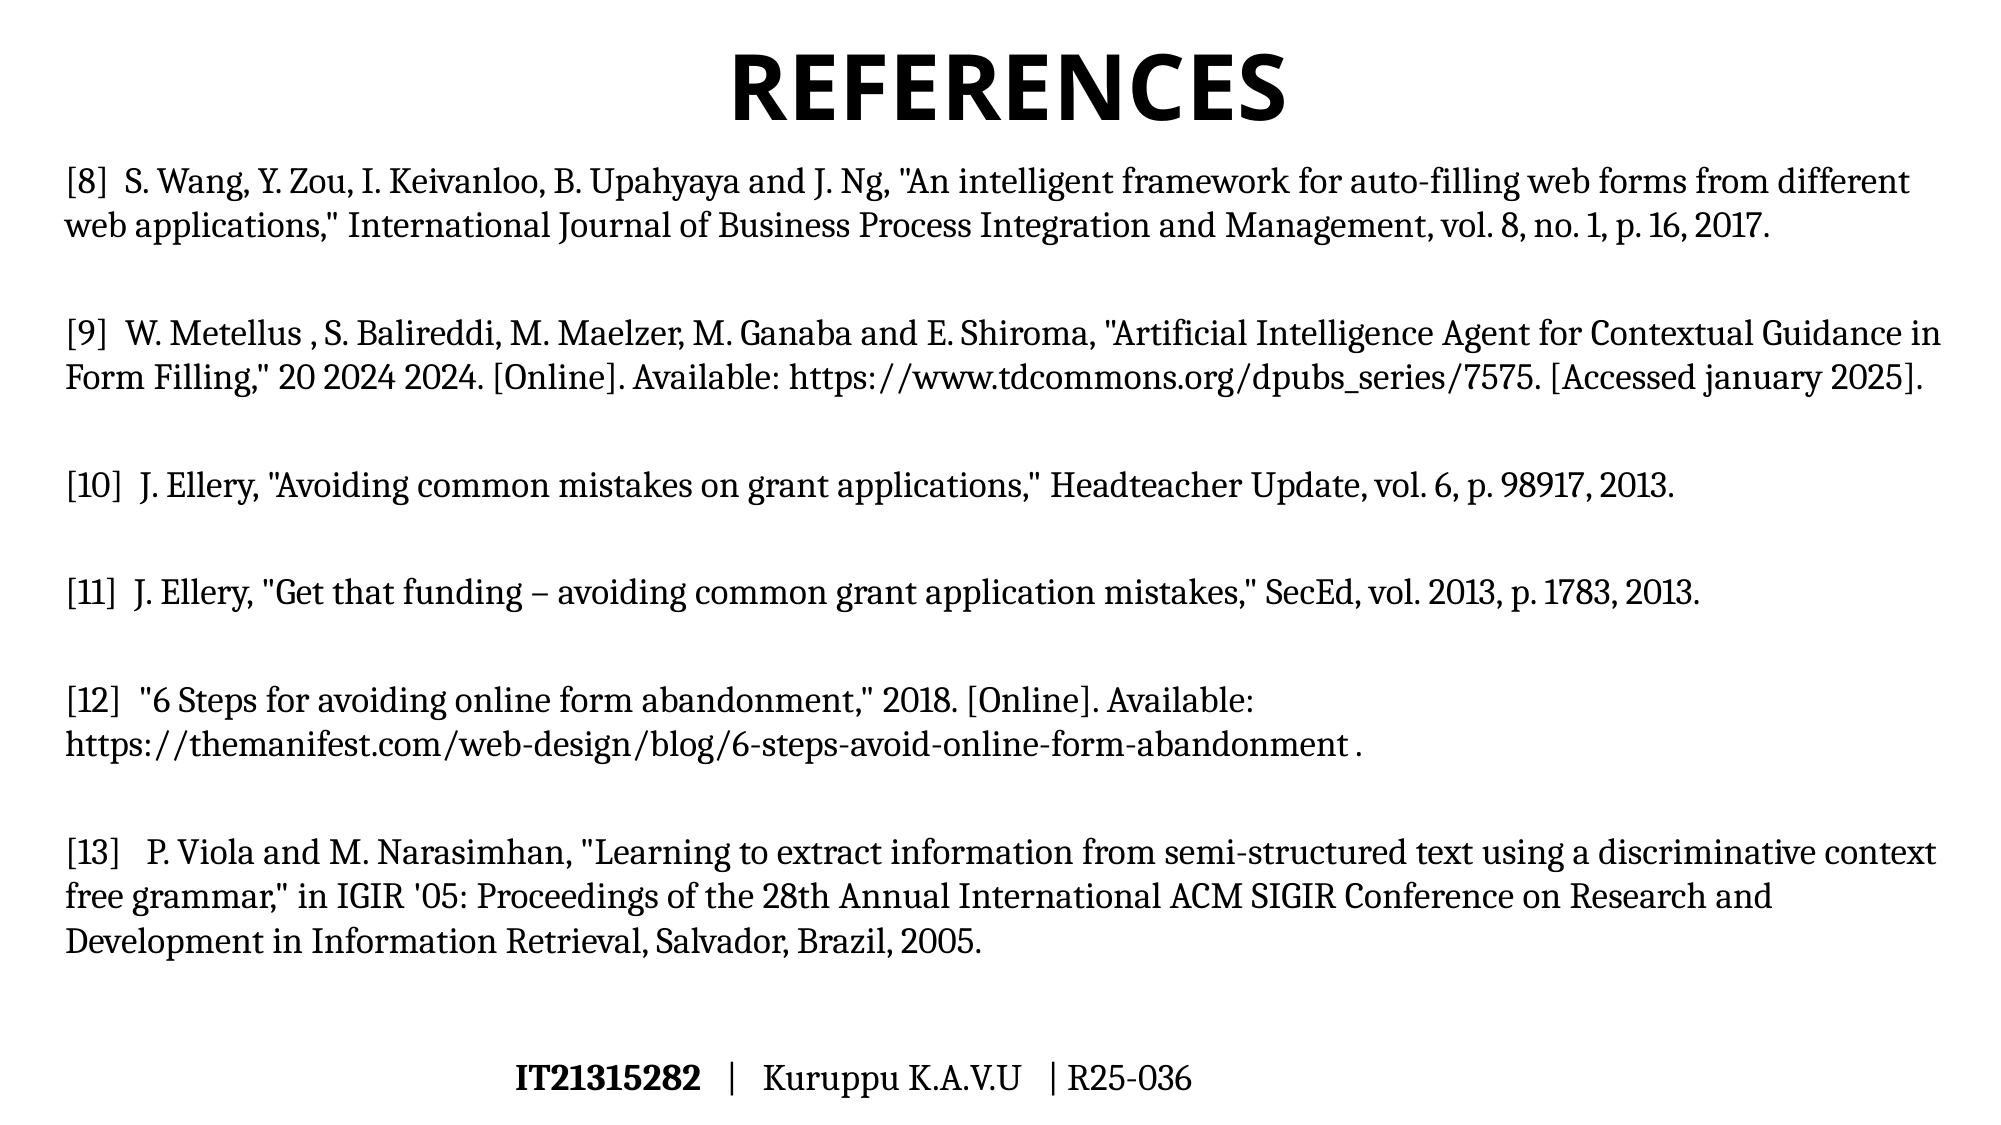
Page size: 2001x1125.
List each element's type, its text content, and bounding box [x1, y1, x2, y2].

list [8] S. Wang, Y. Zou, I. Keivanloo, B. Upahyaya and J. Ng, "An intelligent framework for auto-filling web forms from different web applications," International Journal of Business Process Integration and Management, vol. 8, no. 1, p. 16, 2017. [9] W. Metellus , S. Balireddi, M. Maelzer, M. Ganaba and E. Shiroma, "Artificial Intelligence Agent for Contextual Guidance in Form Filling," 20 2024 2024. [Online]. Available: https://www.tdcommons.org/dpubs_series/7575. [Accessed january 2025]. [10] J. Ellery, "Avoiding common mistakes on grant applications," Headteacher Update, vol. 6, p. 98917, 2013. [11] J. Ellery, "Get that funding – avoiding common grant application mistakes," SecEd, vol. 2013, p. 1783, 2013. [12] "6 Steps for avoiding online form abandonment," 2018. [Online]. Available: https://themanifest.com/web-design/blog/6-steps-avoid-online-form-abandonment. [13] P. Viola and M. Narasimhan, "Learning to extract information from semi-structured text using a discriminative context free grammar," in IGIR '05: Proceedings of the 28th Annual International ACM SIGIR Conference on Research and Development in Information Retrieval, Salvador, Brazil, 2005. [50, 148, 1967, 999]
title REFERENCES [50, 18, 1967, 148]
text_box IT21315282 | Kuruppu K.A.V.U | R25-036 [500, 1045, 1500, 1106]
